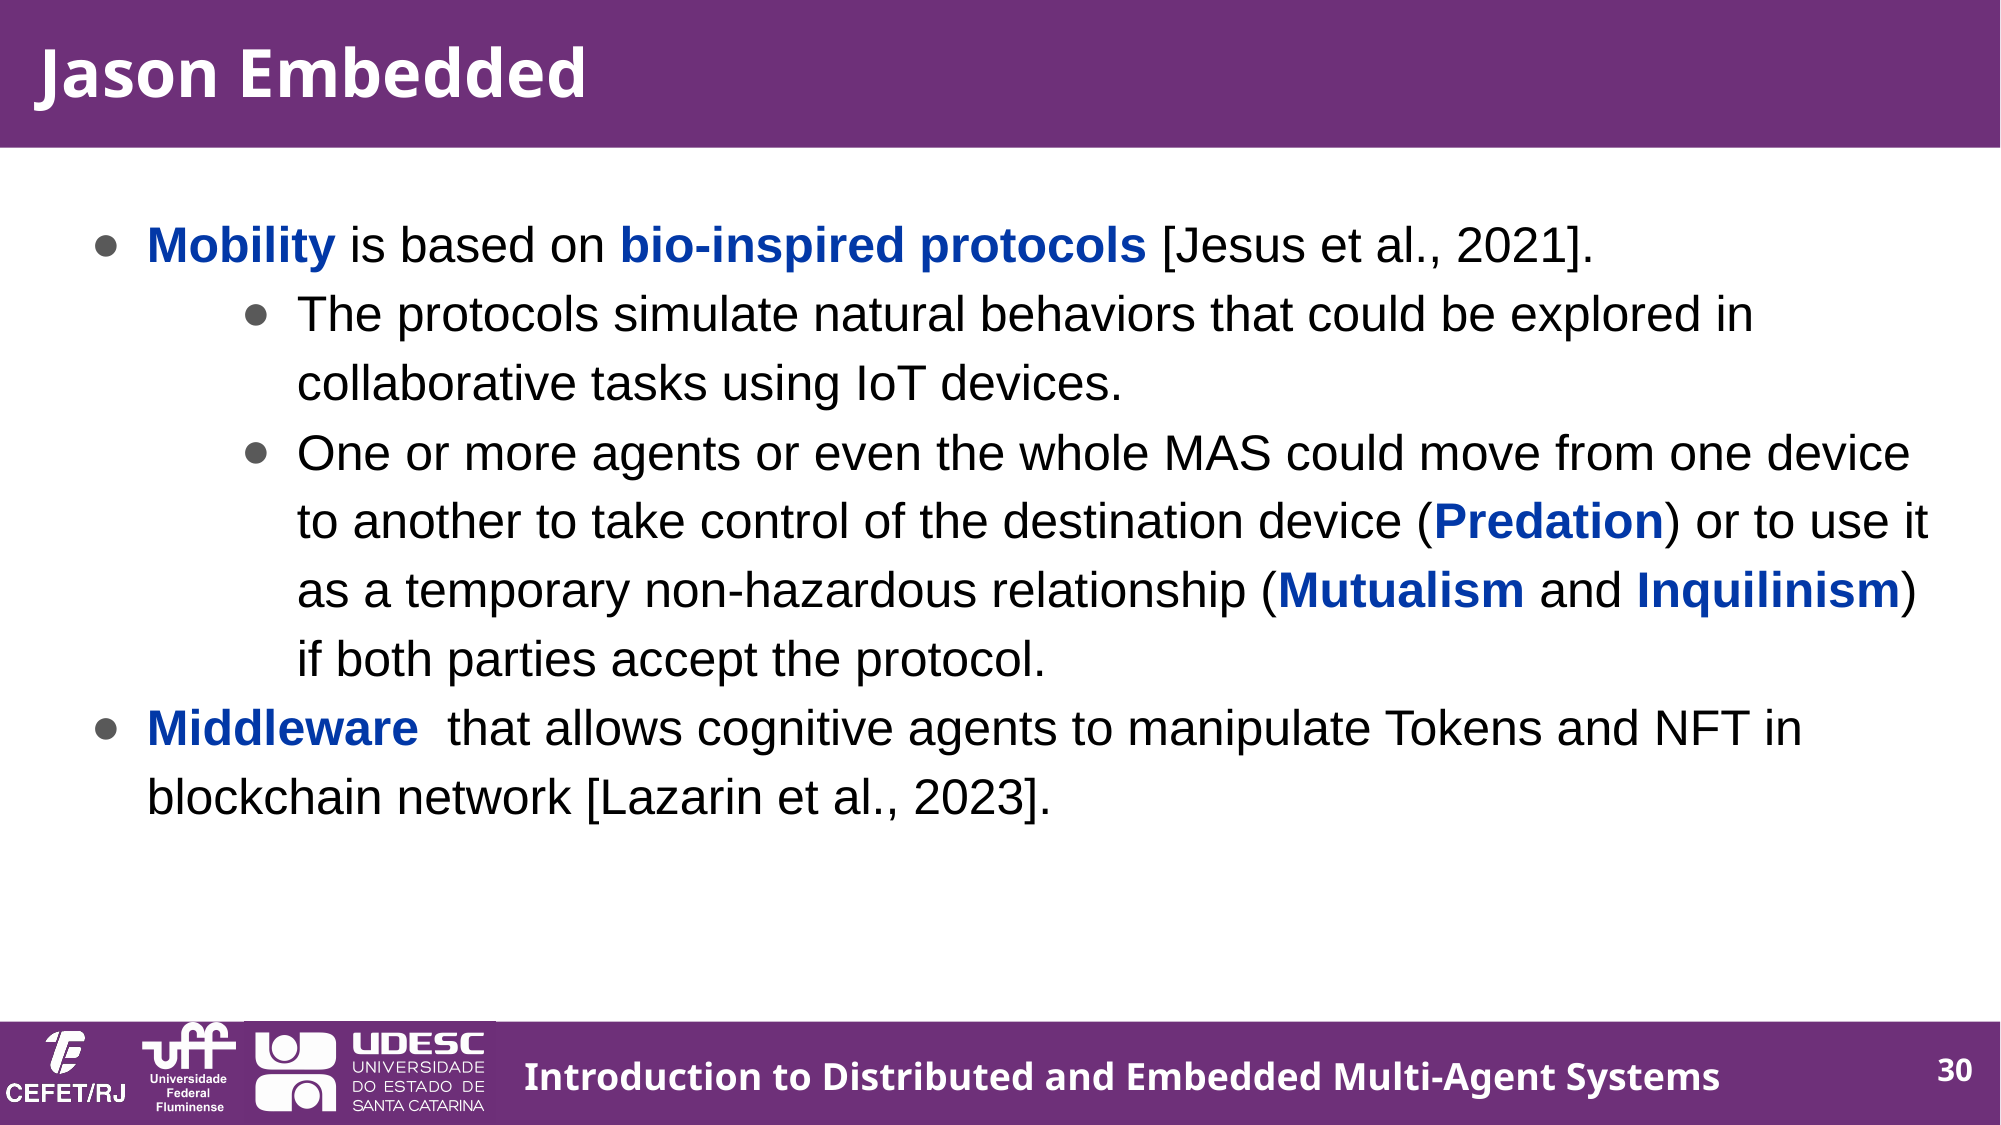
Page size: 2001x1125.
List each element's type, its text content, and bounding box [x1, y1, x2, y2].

picture [6, 1009, 125, 1125]
text_box Mobility is based on bio-inspired protocols [Jesus et al., 2021]. The protocols simulate natural behaviors that could be explored in collaborative tasks using IoT devices. One or more agents or even the whole MAS could move from one device to another to take control of the destination device (Predation) or to use it as a temporary non-hazardous relationship (Mutualism and Inquilinism) if both parties accept the protocol. Middleware that allows cognitive agents to manipulate Tokens and NFT in blockchain network [Lazarin et al., 2023]. [57, 188, 1967, 1016]
picture [244, 1021, 496, 1123]
picture [141, 1021, 237, 1117]
text_box Jason Embedded [25, 23, 1999, 119]
